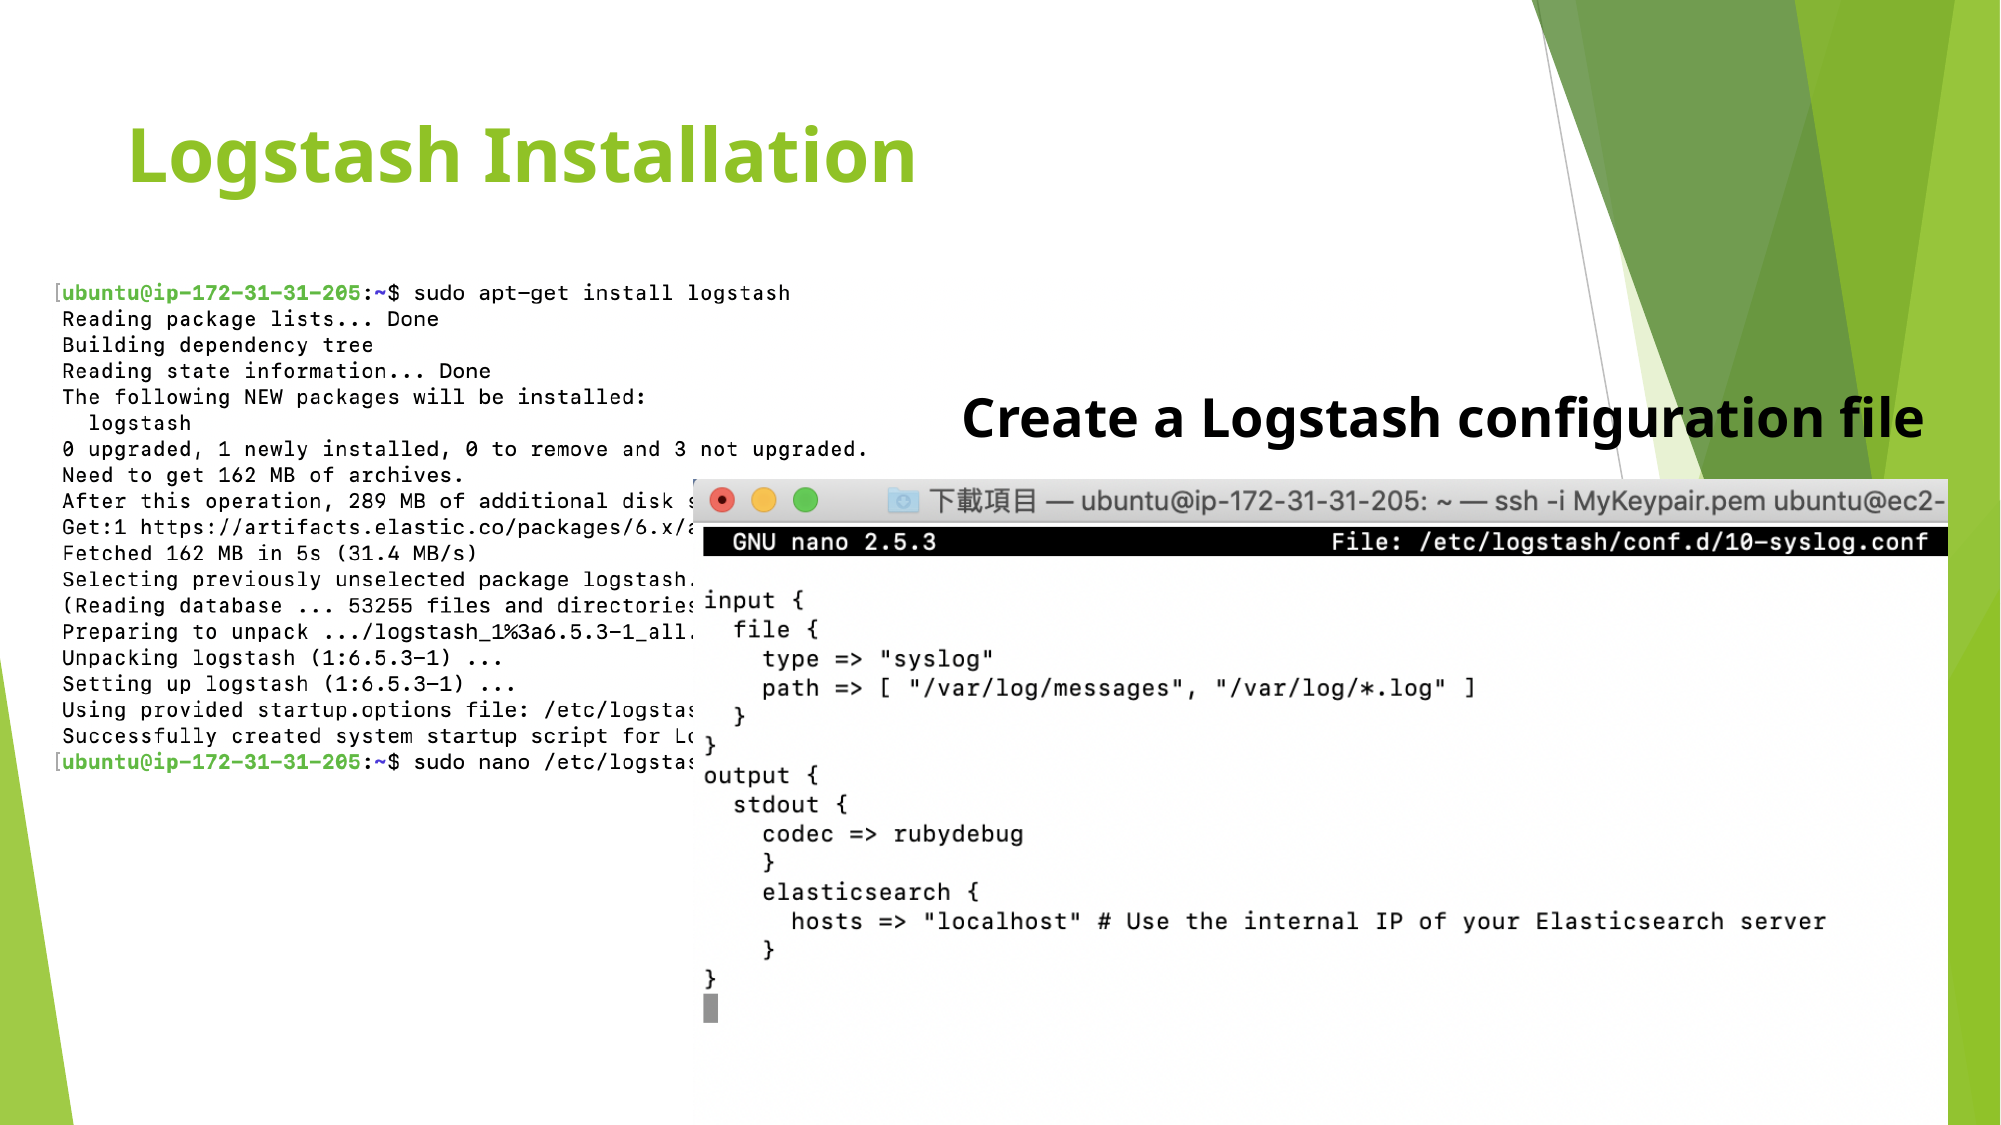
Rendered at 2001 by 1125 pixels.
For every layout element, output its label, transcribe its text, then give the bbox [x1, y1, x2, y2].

text_box Create a Logstash configuration file [947, 364, 1948, 479]
picture [52, 277, 1948, 1125]
title Logstash Installation [111, 99, 1522, 317]
